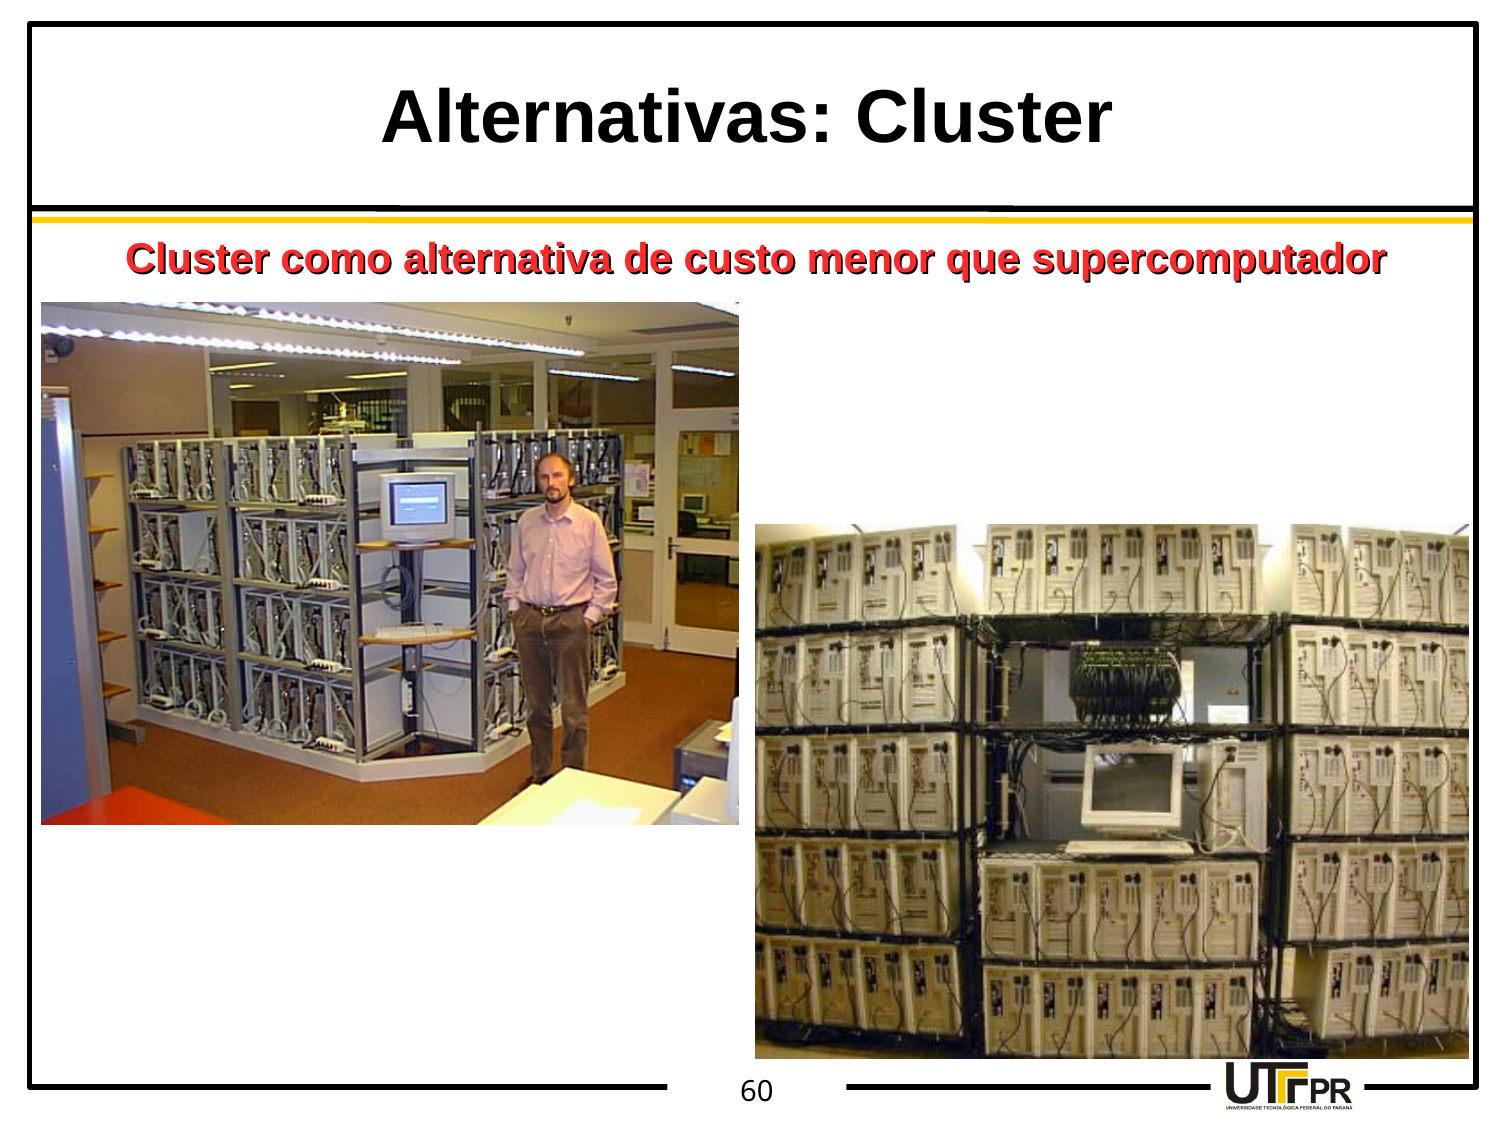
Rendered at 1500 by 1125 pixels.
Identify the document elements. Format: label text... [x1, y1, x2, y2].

picture [1225, 1062, 1353, 1110]
picture [41, 302, 739, 825]
picture [755, 524, 1469, 1059]
title Alternativas: Cluster [23, 42, 1471, 194]
list Cluster como alternativa de custo menor que supercomputador [76, 231, 1436, 327]
